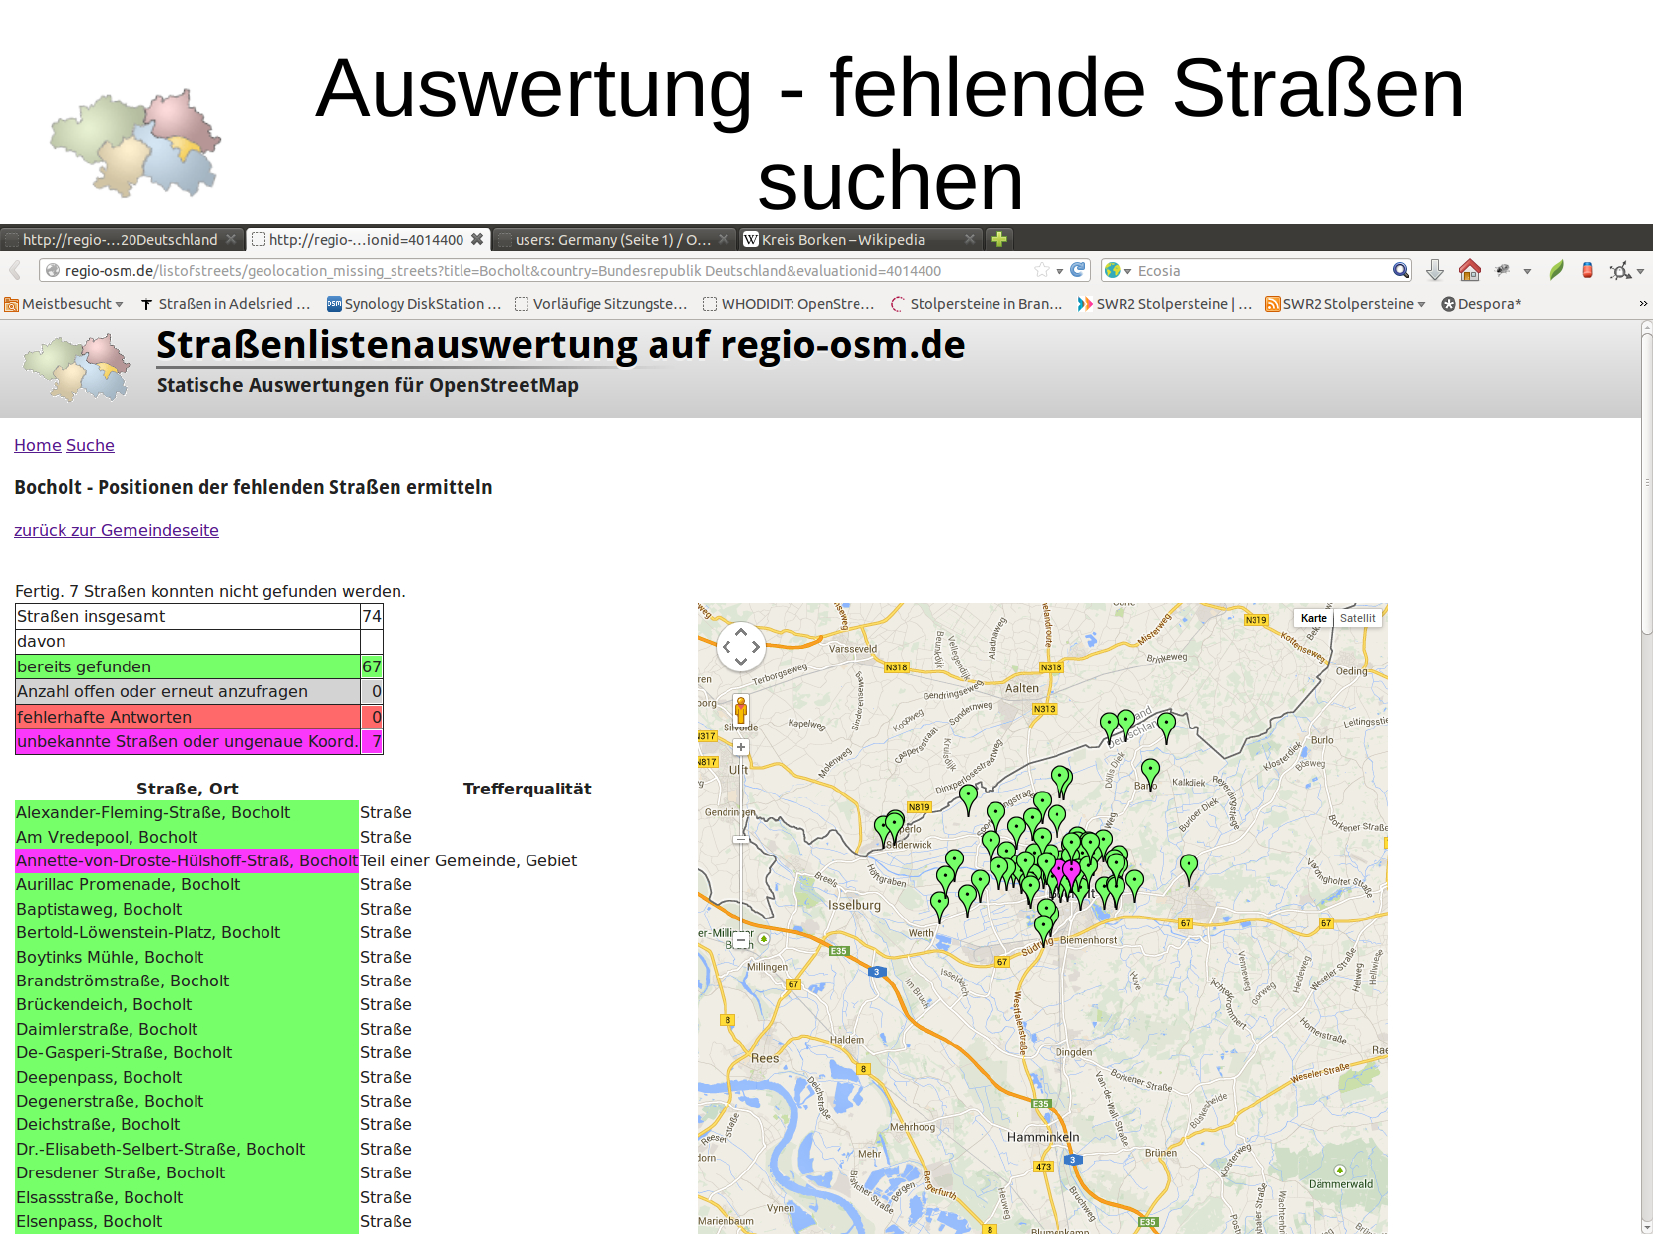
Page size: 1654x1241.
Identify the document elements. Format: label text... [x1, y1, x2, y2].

title Auswertung - fehlende Straßen suchen Stand 13.03.2014 [212, 41, 1571, 224]
picture [0, 68, 1653, 1235]
